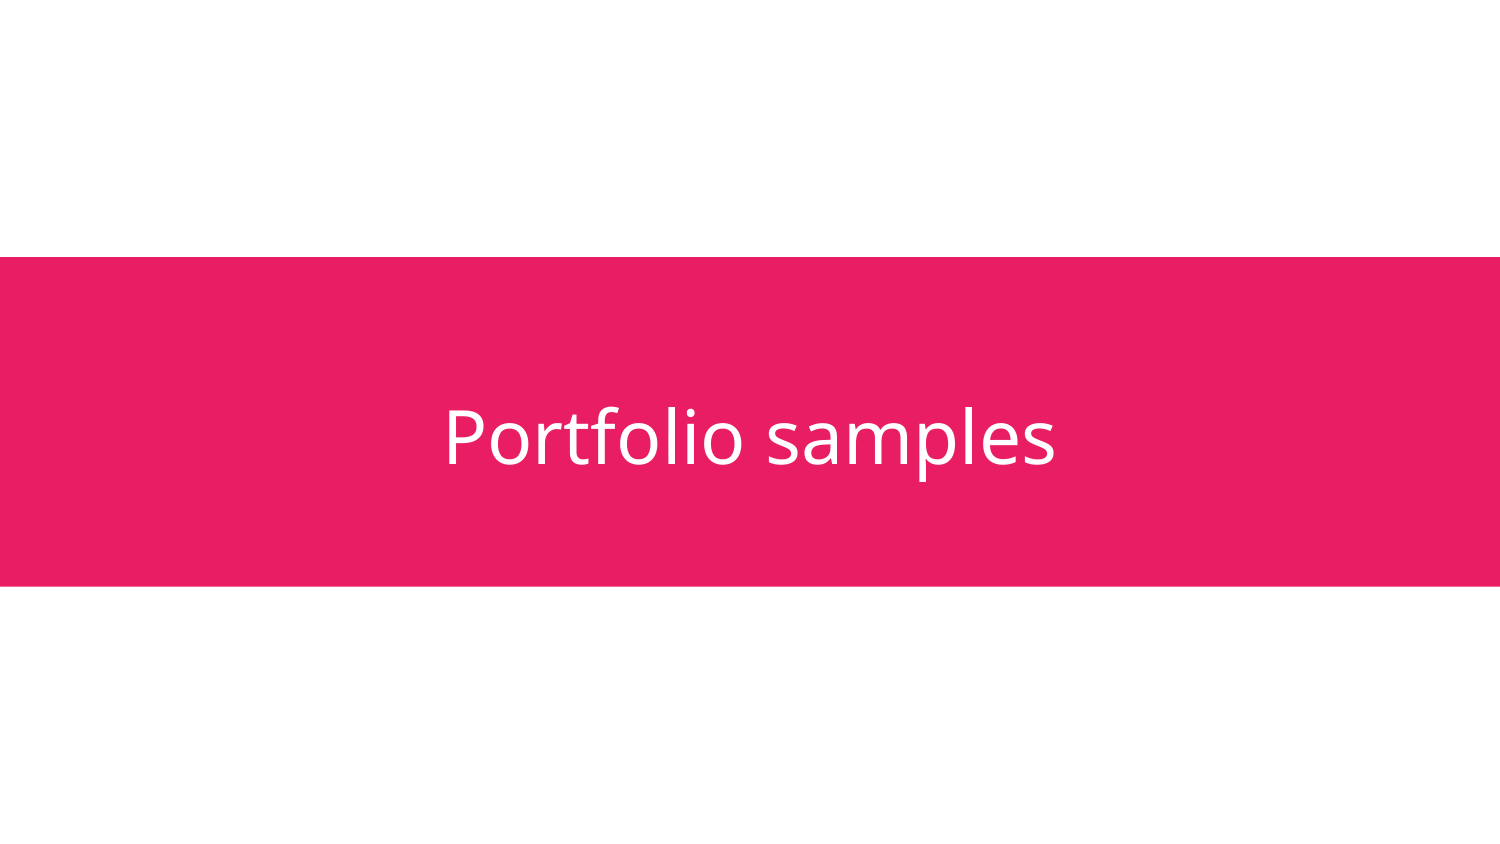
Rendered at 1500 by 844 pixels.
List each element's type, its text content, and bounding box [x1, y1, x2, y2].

title Portfolio samples [70, 309, 1430, 559]
